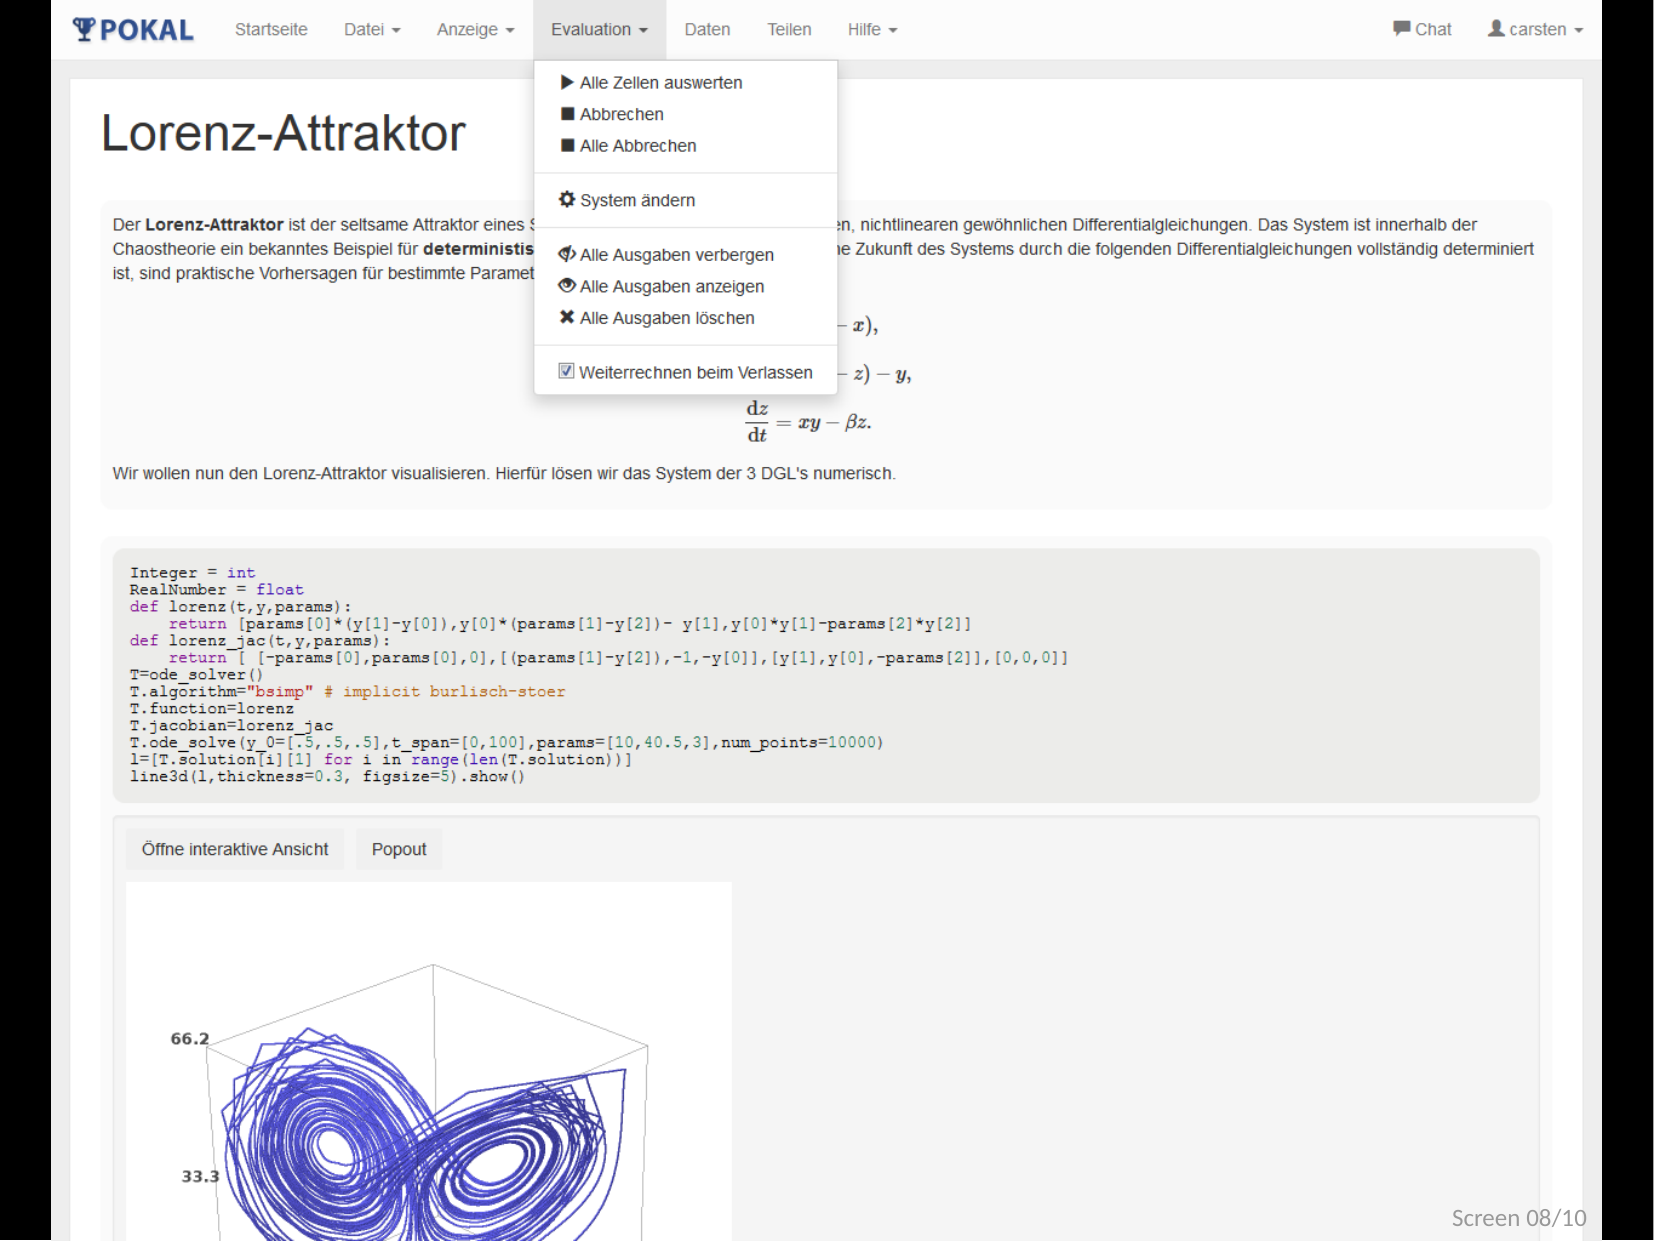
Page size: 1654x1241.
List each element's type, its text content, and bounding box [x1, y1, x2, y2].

text_box Screen 08/10 [1437, 1200, 1602, 1241]
picture [51, 0, 1602, 1241]
